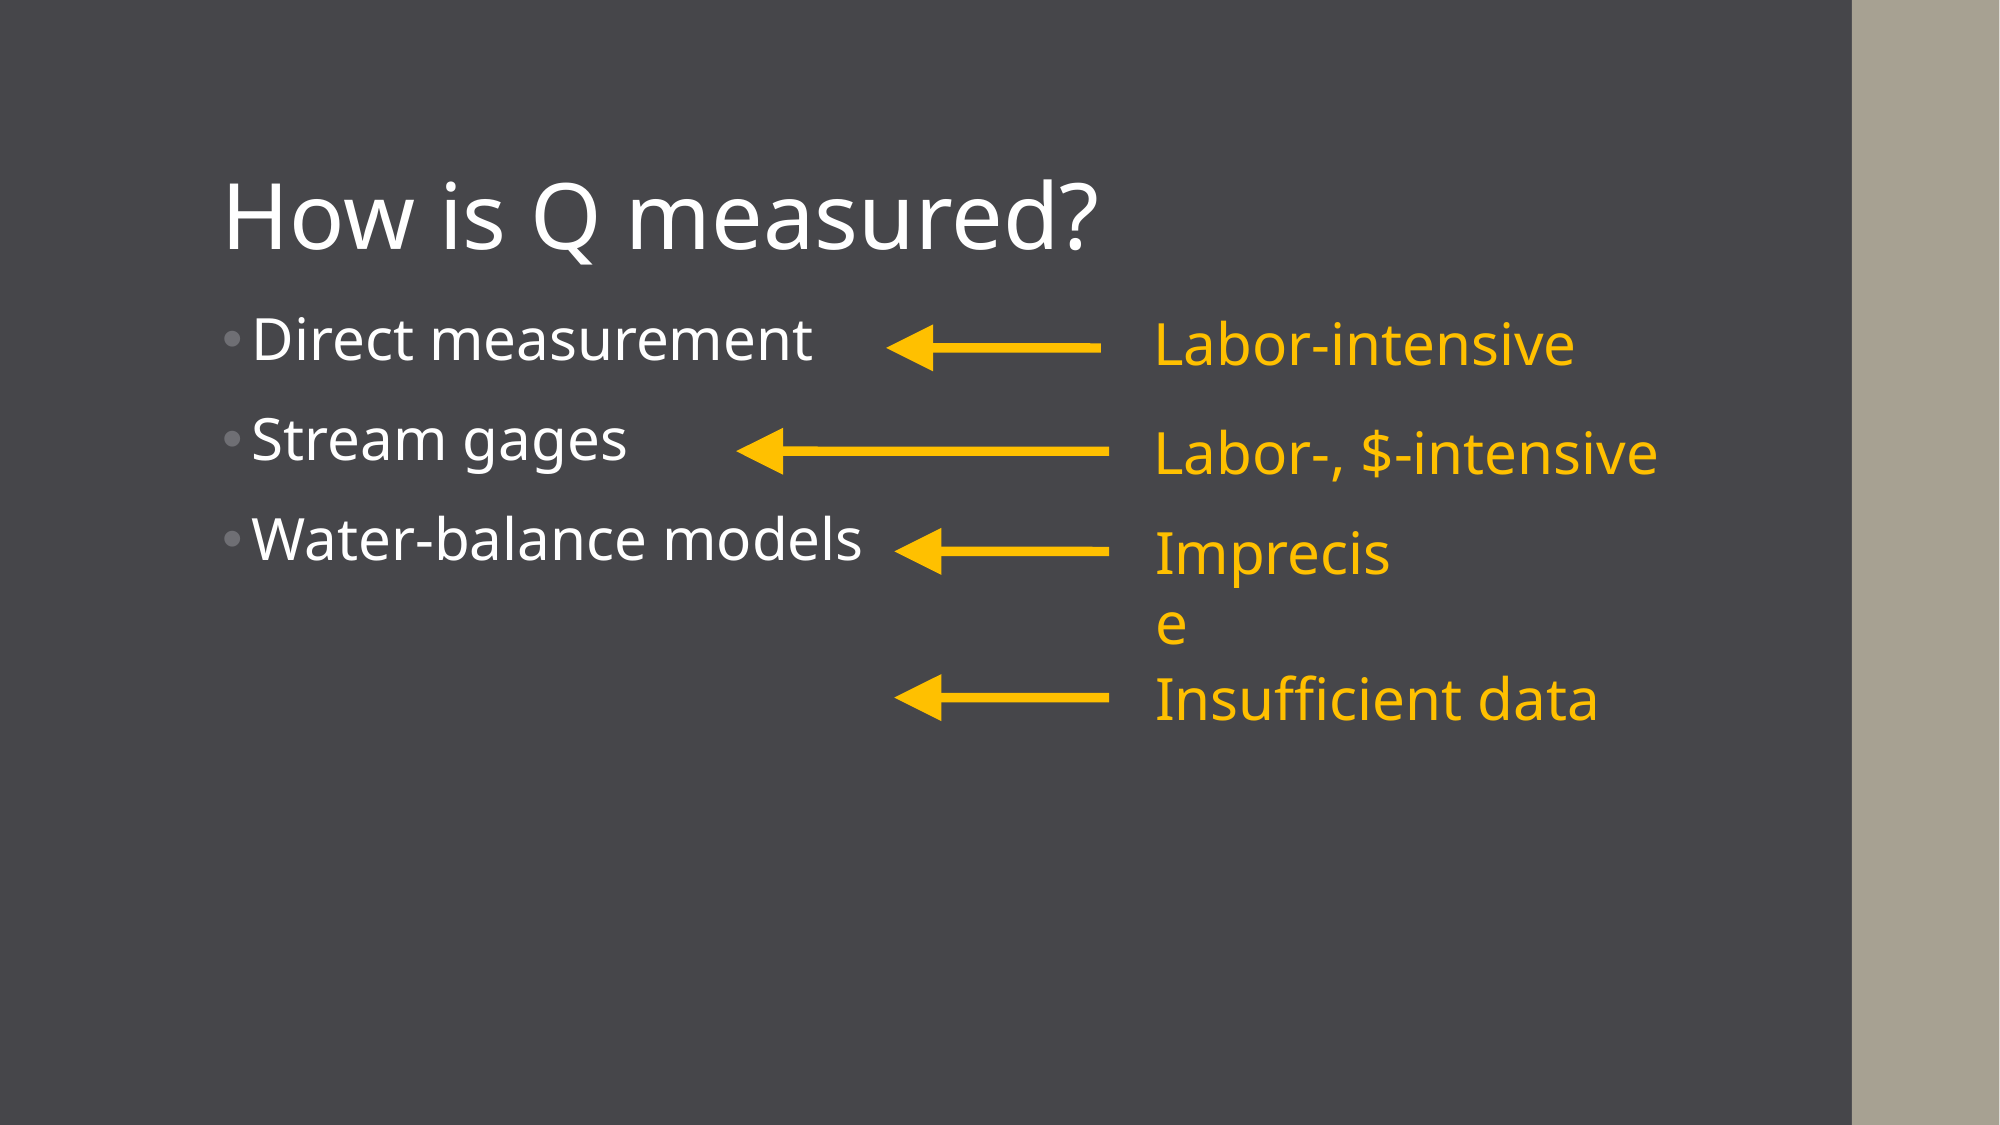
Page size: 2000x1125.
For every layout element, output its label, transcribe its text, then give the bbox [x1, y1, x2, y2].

list Direct measurement Stream gages Water-balance models [206, 299, 996, 1014]
text_box Imprecise [1140, 508, 1438, 595]
title How is Q measured? [206, 60, 1797, 278]
text_box Labor-intensive [1138, 299, 1599, 386]
text_box Insufficient data [1140, 654, 1624, 741]
text_box Labor-, $-intensive [1138, 408, 1684, 495]
